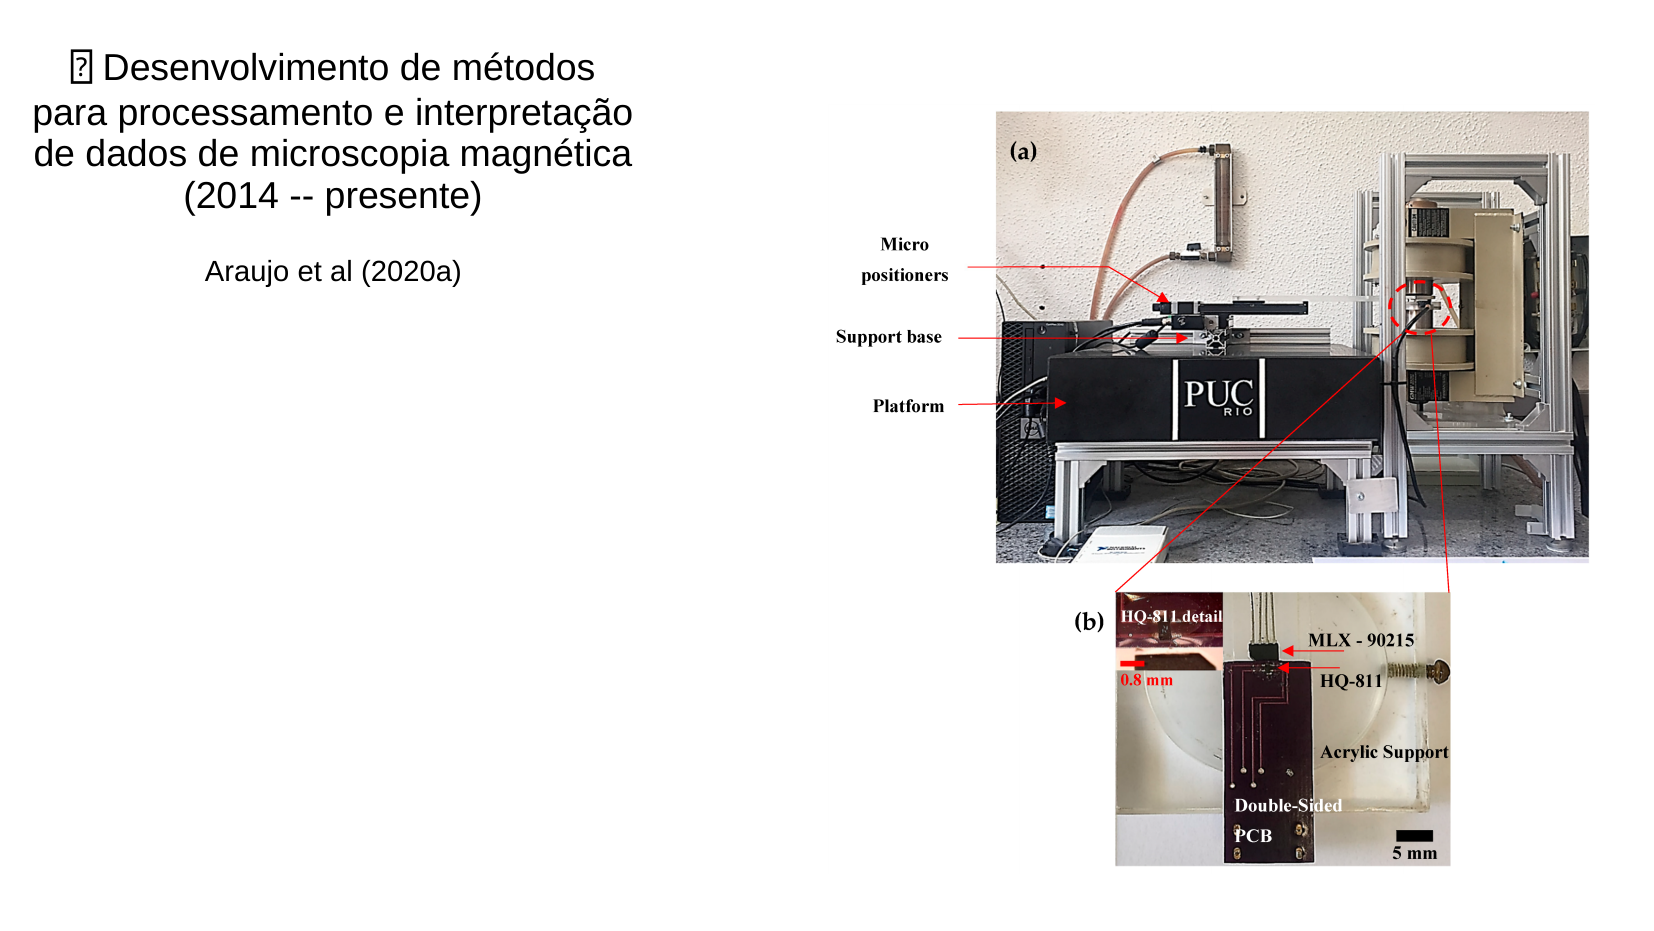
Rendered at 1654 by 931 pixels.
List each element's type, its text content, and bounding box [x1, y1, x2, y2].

picture [828, 104, 1595, 875]
text_box ⍰ Desenvolvimento de métodos para processamento e interpretação de dados de microscopia magnética (2014 -- presente) [17, 32, 650, 314]
text_box Araujo et al (2020a) [85, 248, 582, 296]
